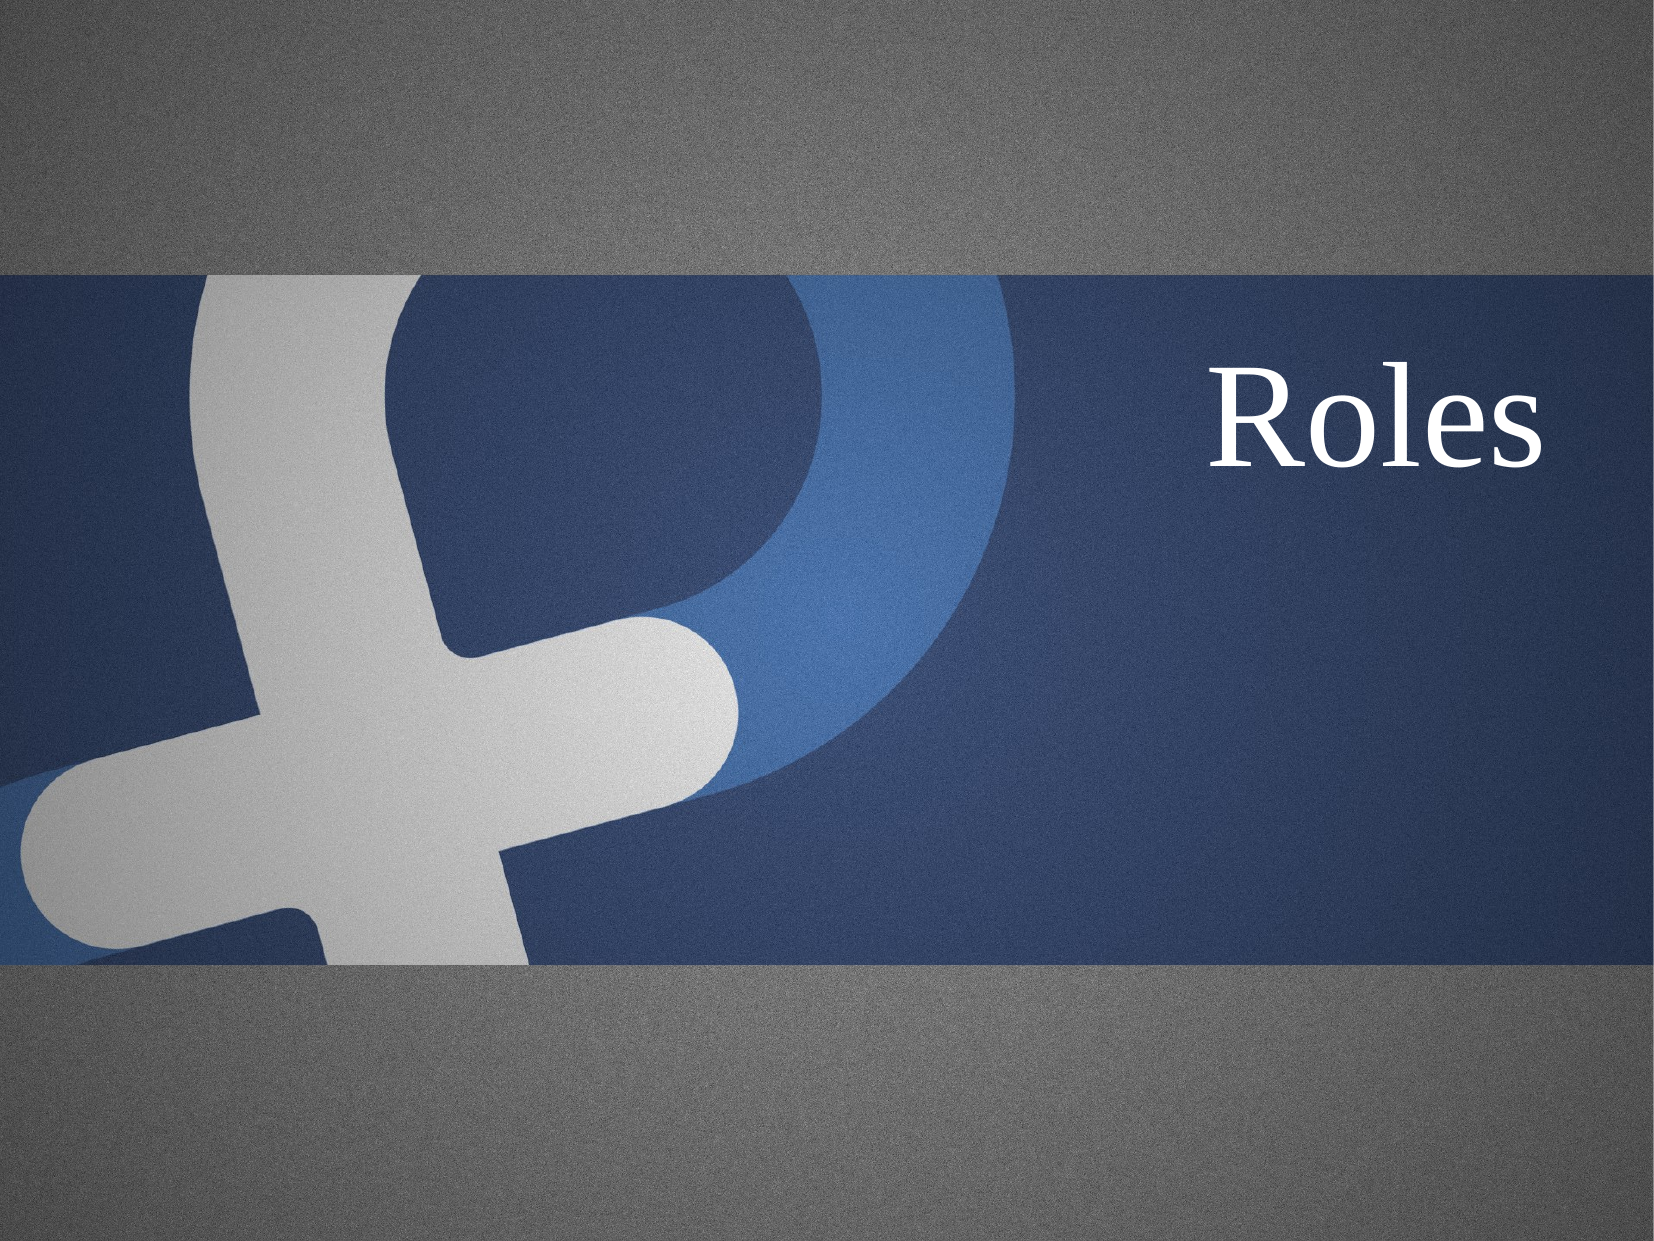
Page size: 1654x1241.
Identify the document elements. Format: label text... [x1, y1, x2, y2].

picture [0, 0, 1654, 1241]
text_box Roles [447, 315, 1563, 654]
